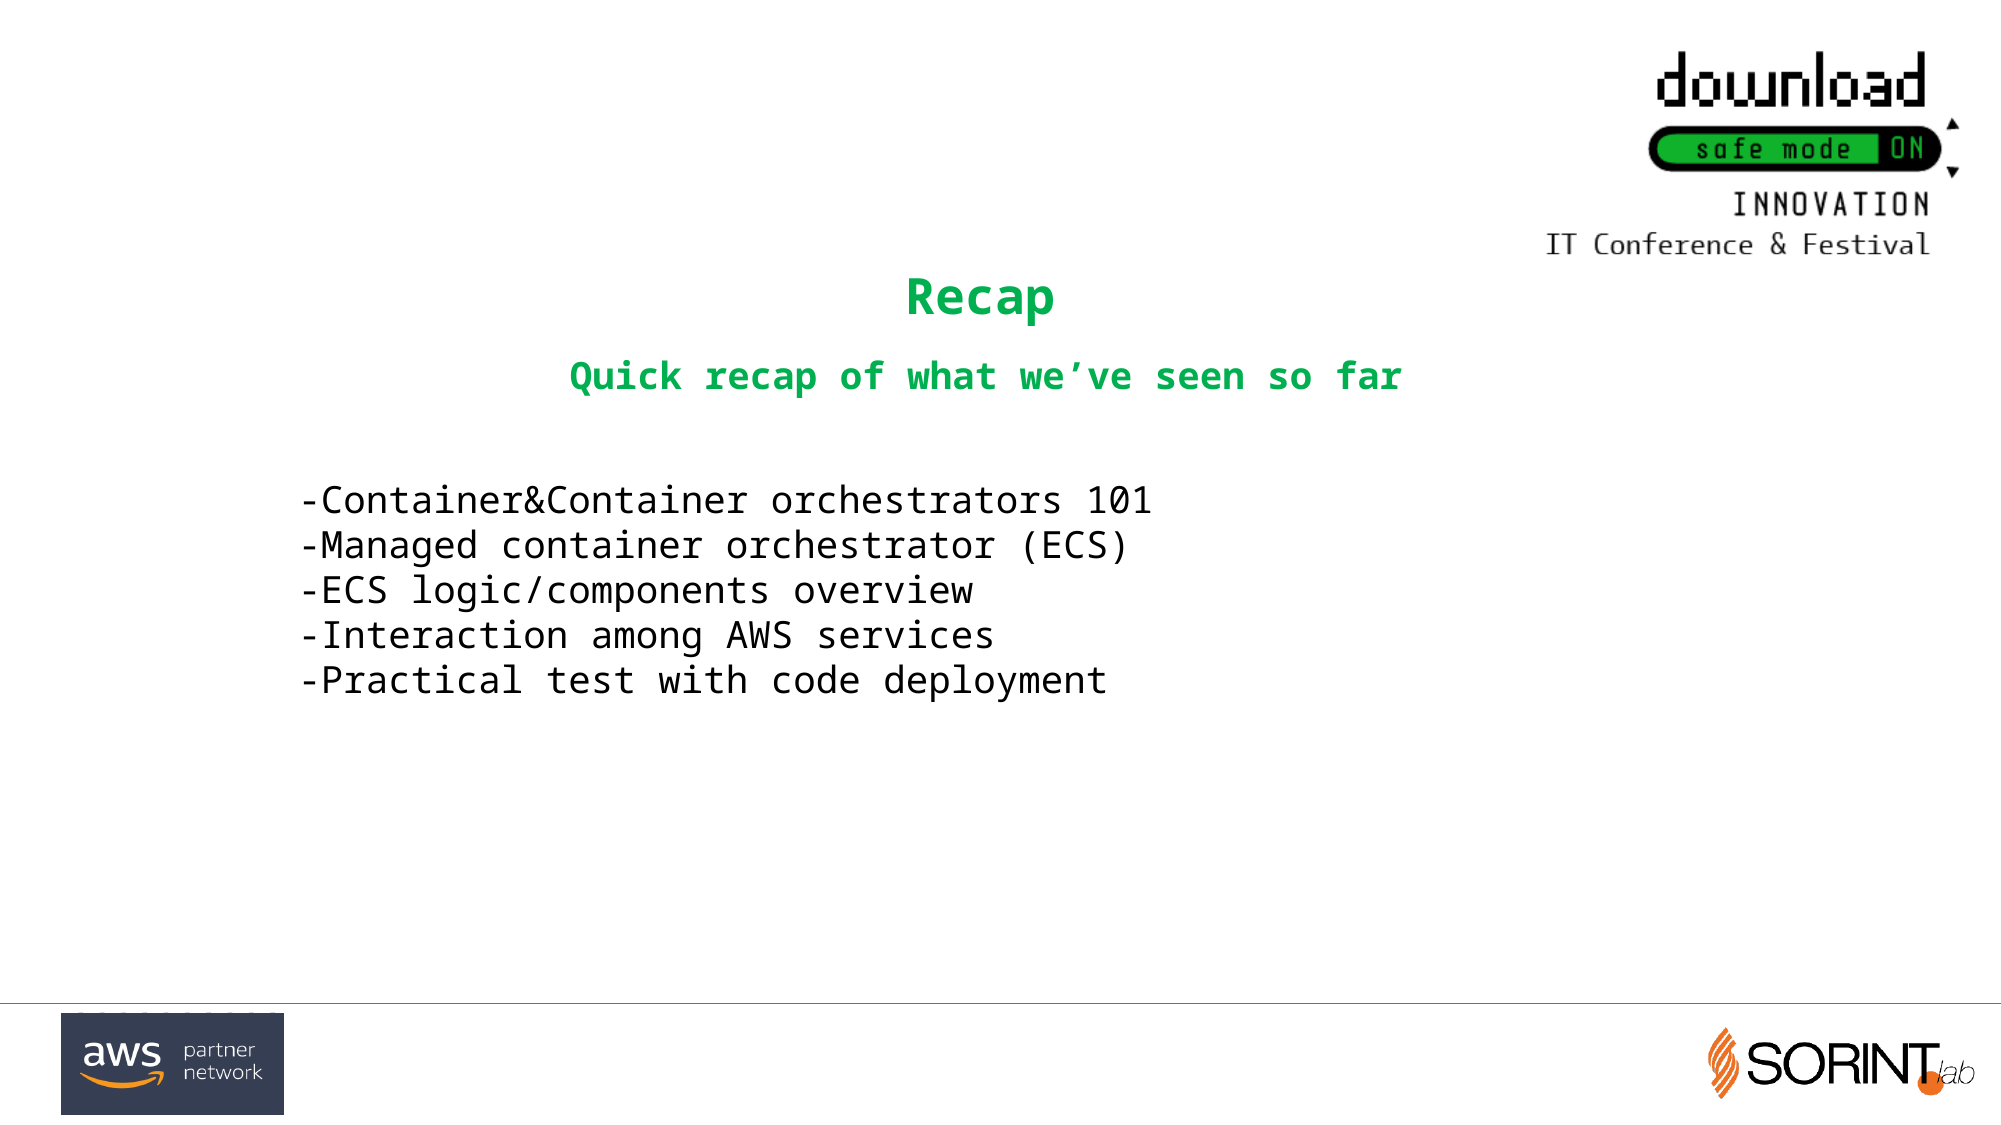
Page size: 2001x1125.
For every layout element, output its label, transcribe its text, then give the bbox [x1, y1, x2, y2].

picture [1706, 1027, 1976, 1099]
title Recap [365, 236, 1595, 340]
picture [61, 1012, 284, 1115]
text_box Quick recap of what we’ve seen so far [395, 336, 1577, 391]
text_box -Container&Container orchestrators 101 -Managed container orchestrator (ECS) -ECS logic/components overview -Interaction among AWS services -Practical test with code deployment [283, 460, 1701, 943]
picture [1545, 47, 1961, 263]
